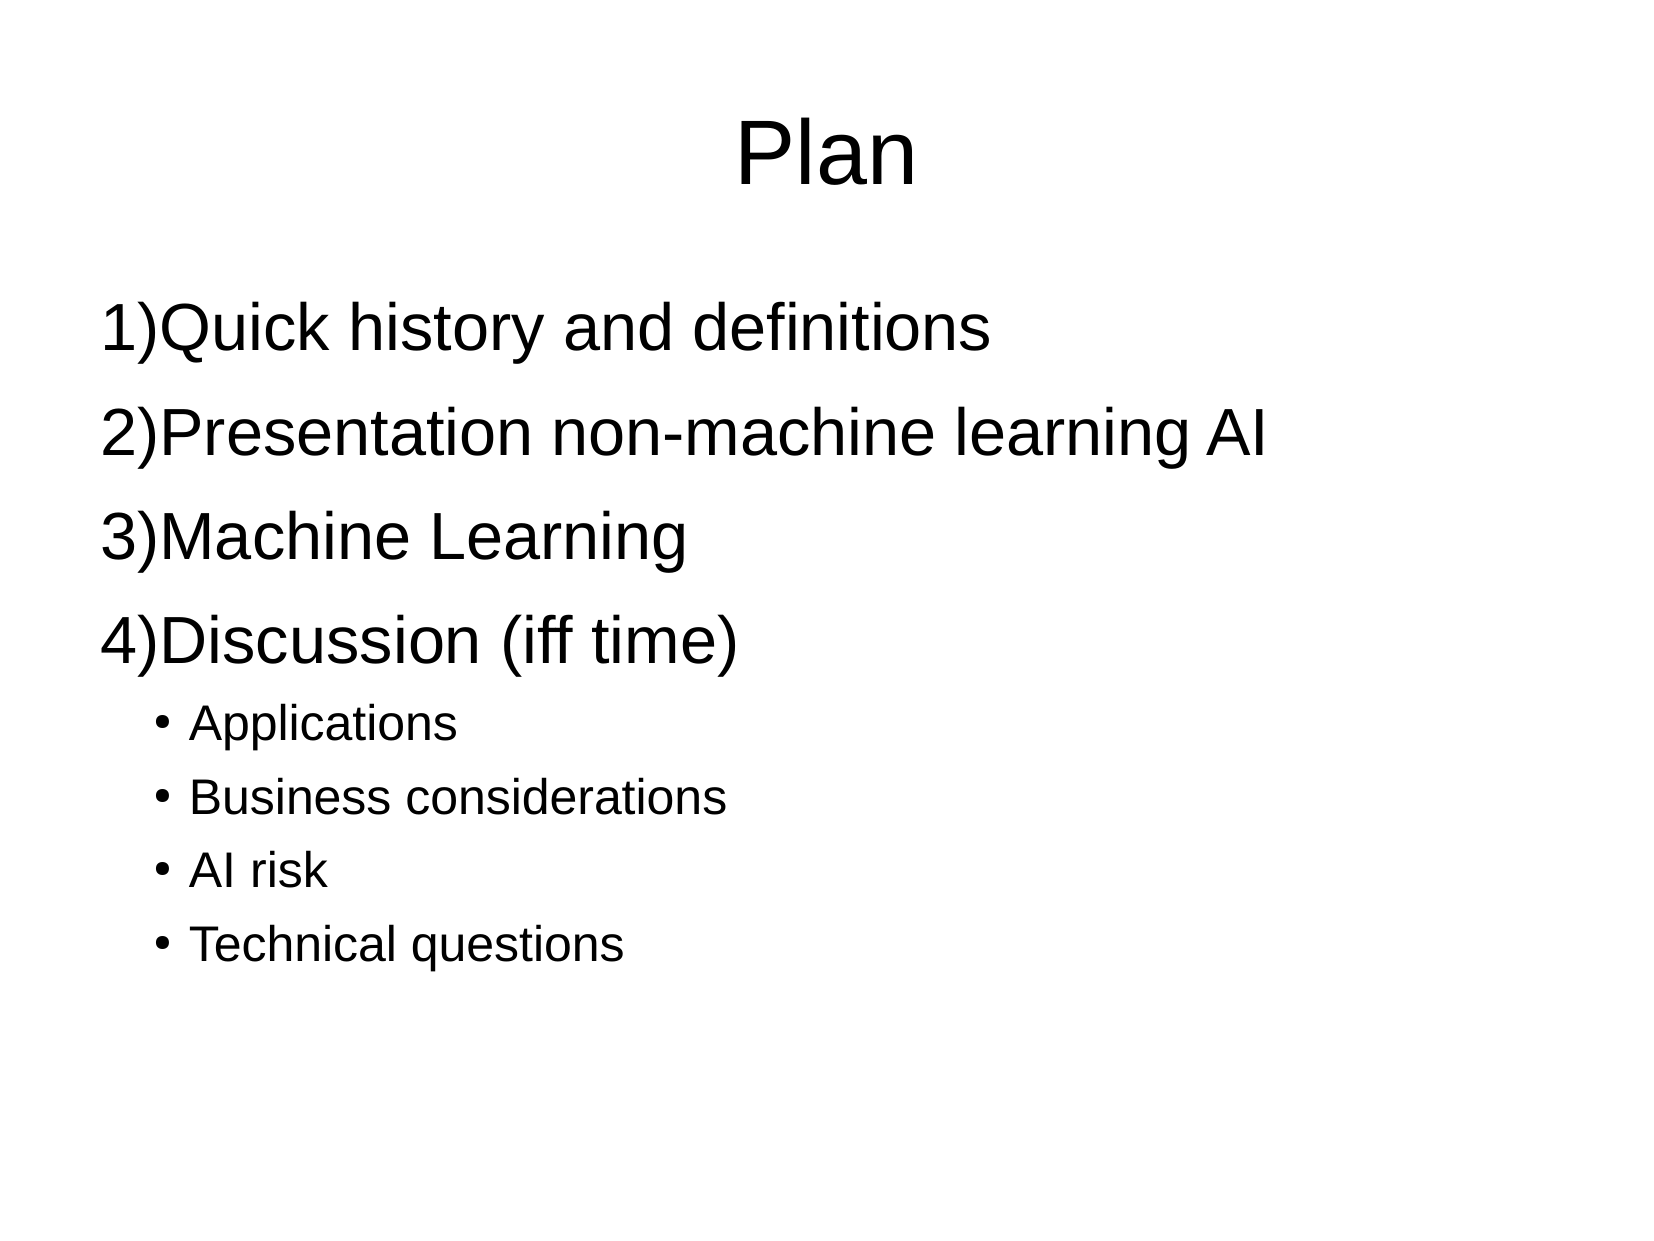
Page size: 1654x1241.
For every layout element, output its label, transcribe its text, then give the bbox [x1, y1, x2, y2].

title Plan [82, 49, 1571, 257]
list Quick history and definitions Presentation non-machine learning AI Machine Learning Discussion (iff time) Applications Business considerations AI risk Technical questions [82, 290, 1571, 1010]
